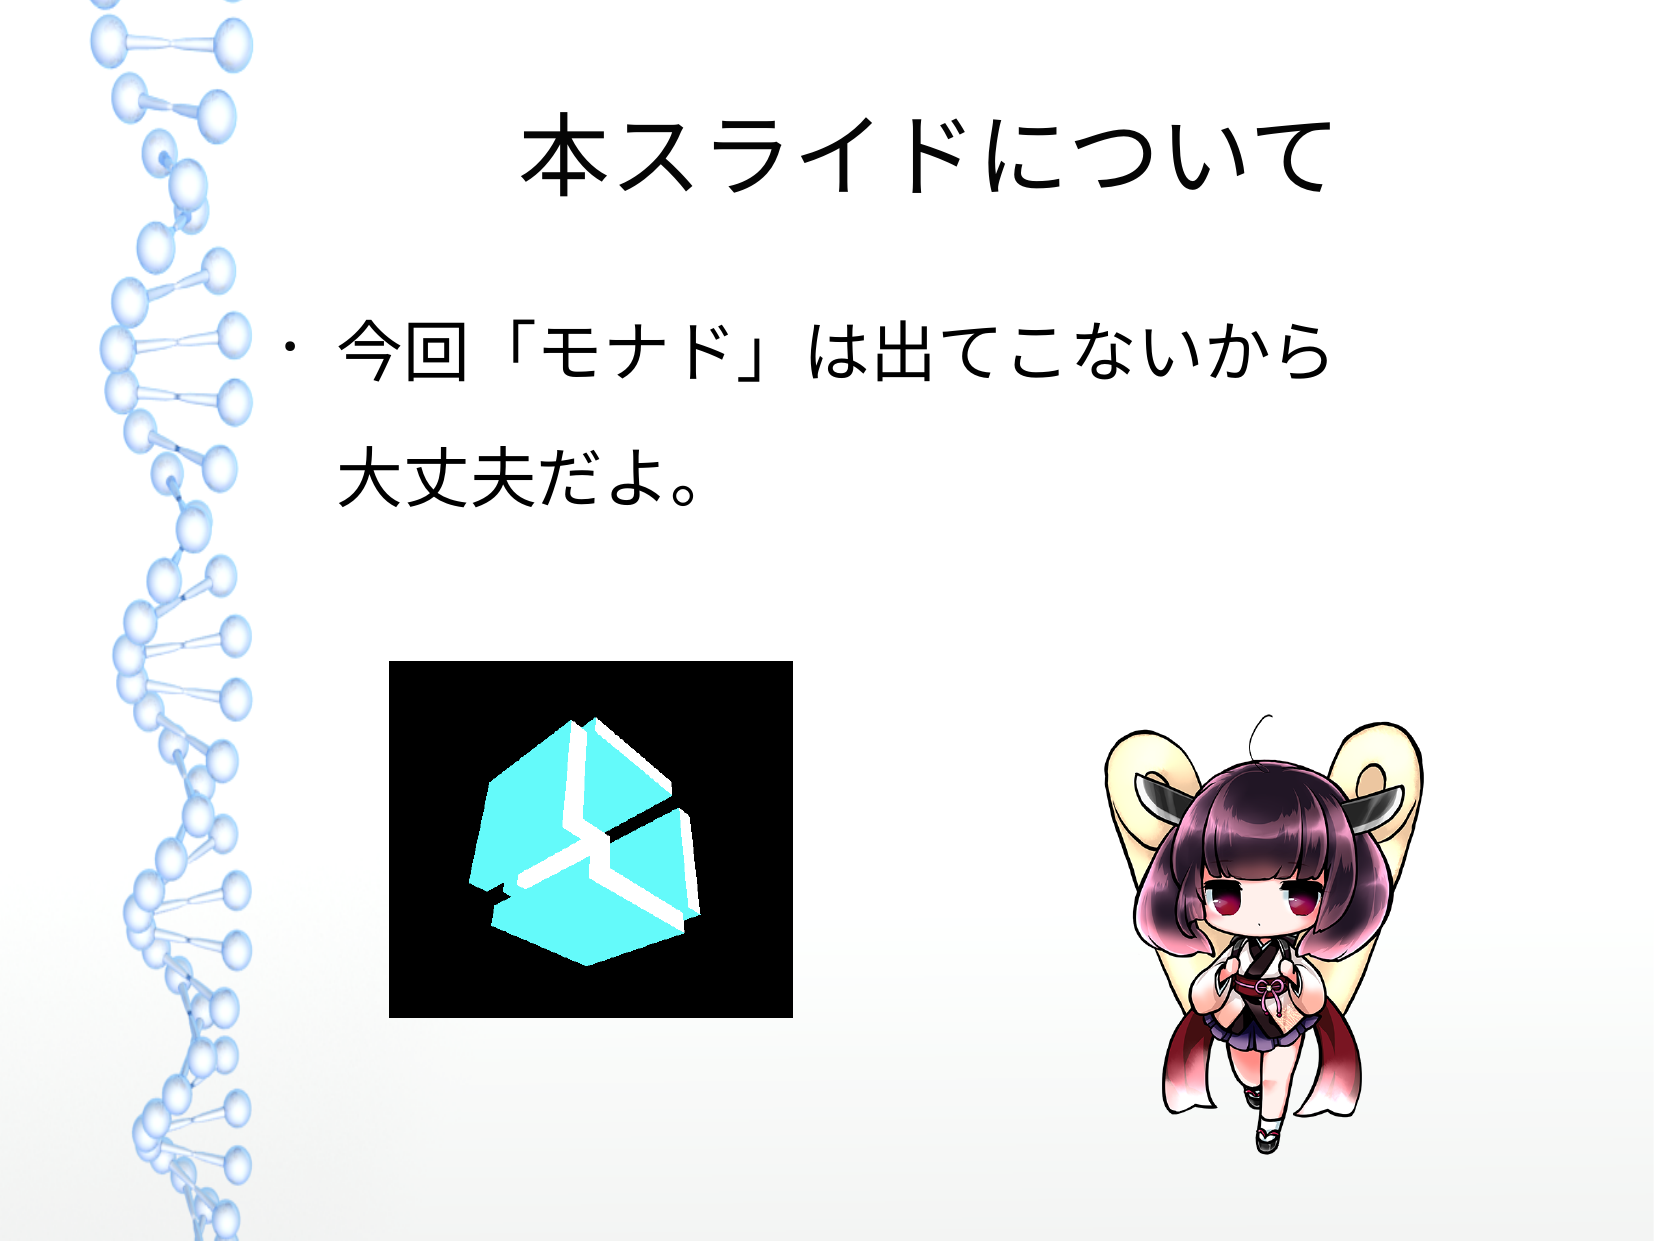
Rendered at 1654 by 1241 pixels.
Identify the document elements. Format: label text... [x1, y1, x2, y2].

title 本スライドについて [265, 47, 1595, 252]
list 今回「モナド」は出てこないから 大丈夫だよ。 [265, 299, 1595, 1019]
picture [0, 0, 1654, 1241]
